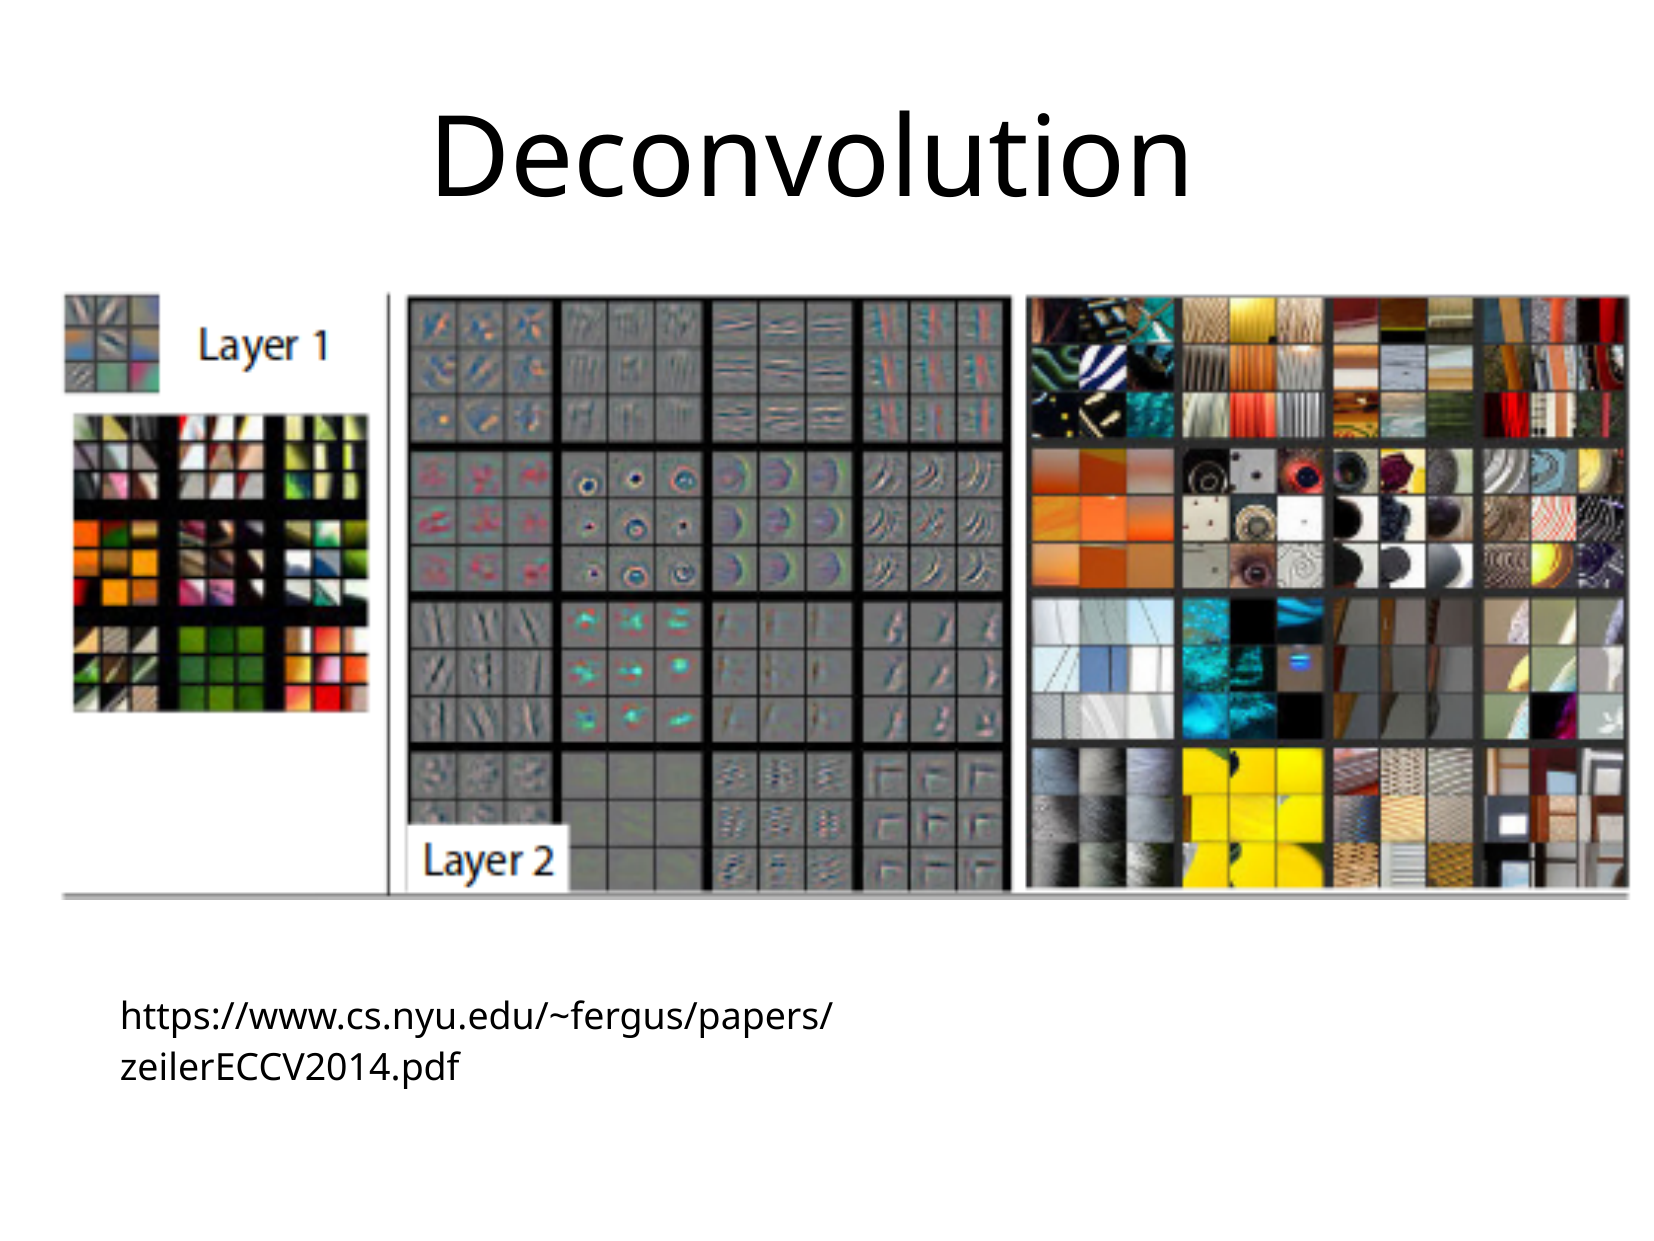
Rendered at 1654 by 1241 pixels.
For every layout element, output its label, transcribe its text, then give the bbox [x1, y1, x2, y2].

text_box https://www.cs.nyu.edu/~fergus/papers/zeilerECCV2014.pdf [105, 982, 1053, 1036]
title Deconvolution [82, 49, 1571, 257]
picture [45, 284, 1654, 901]
